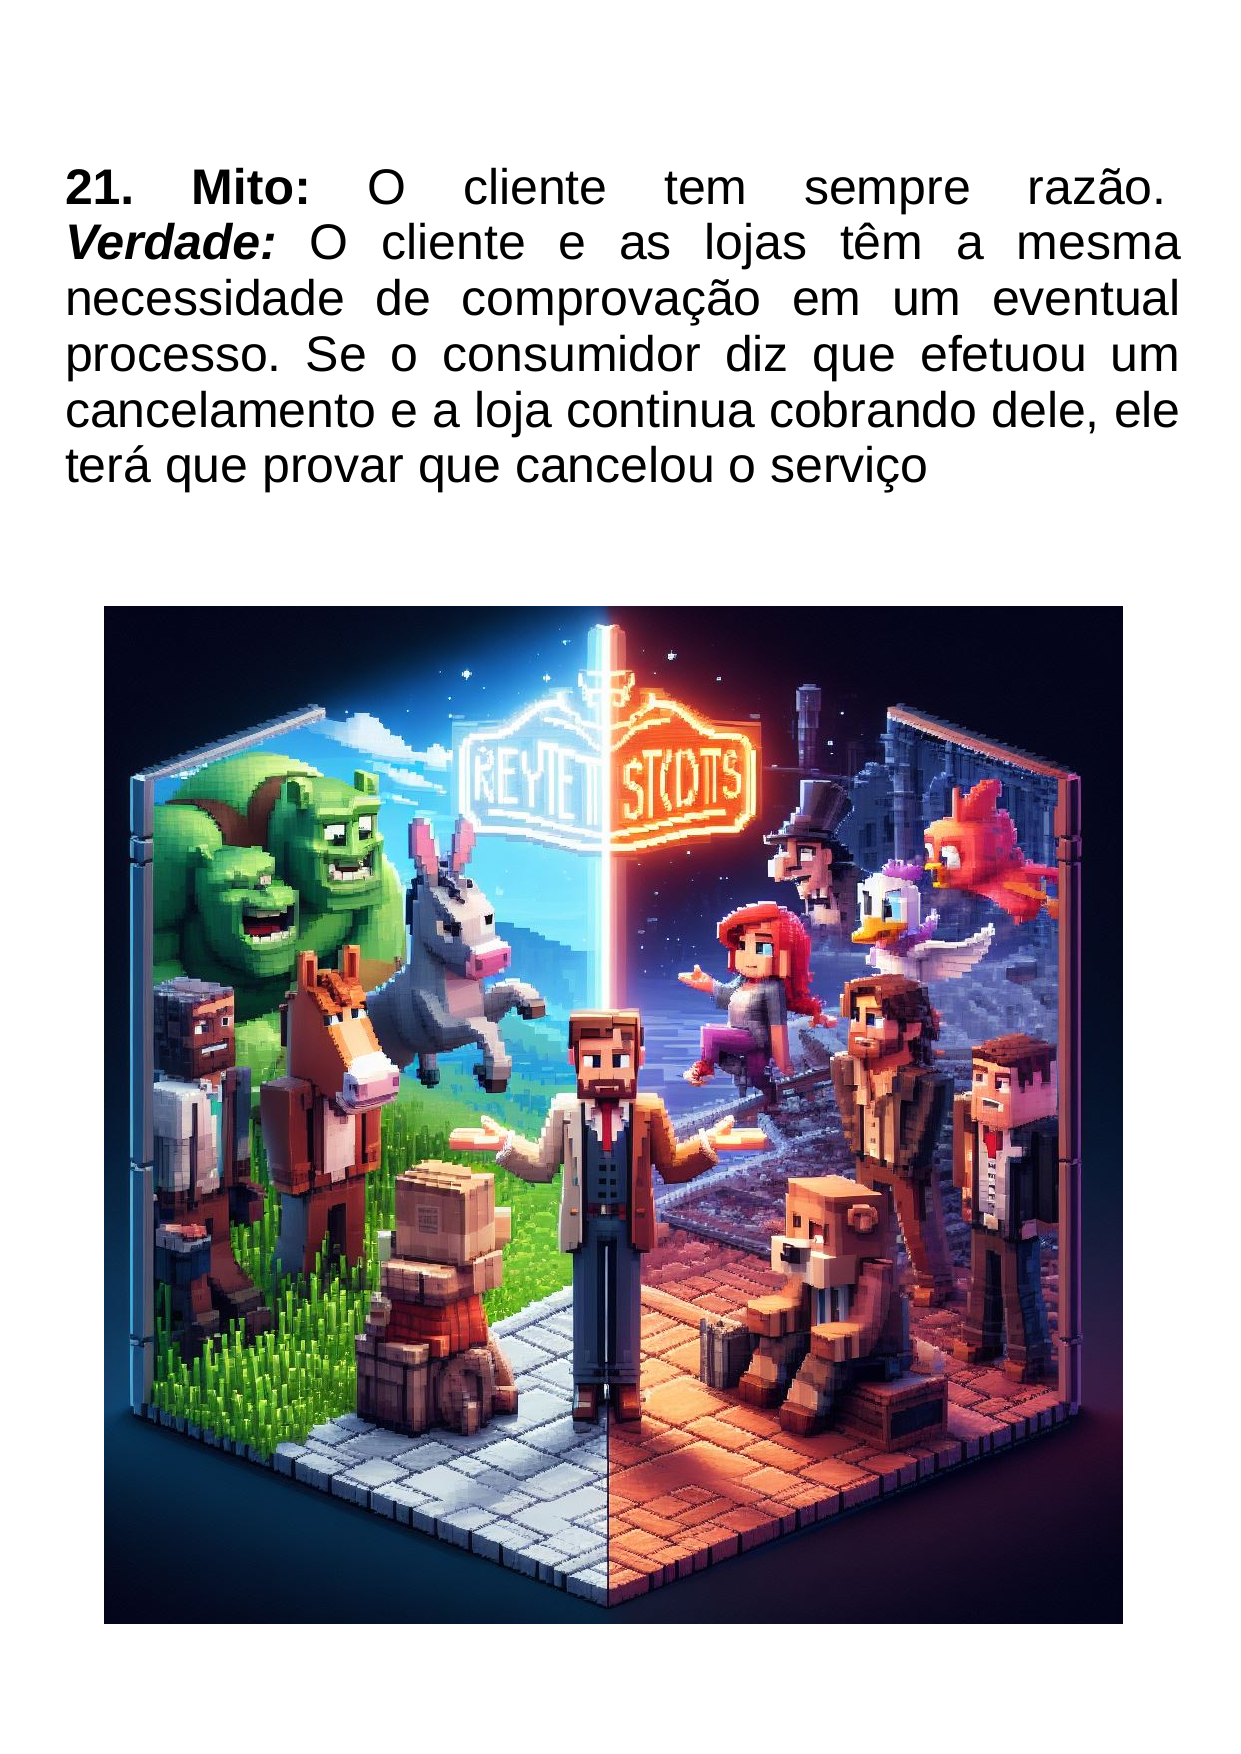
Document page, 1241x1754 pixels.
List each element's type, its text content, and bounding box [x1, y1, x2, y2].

picture [104, 606, 1123, 1625]
title 21. Mito: O cliente tem sempre razão. Verdade: O cliente e as lojas têm a mesma necessidade de comprovação em um eventual processo. Se o consumidor diz que efetuou um cancelamento e a loja continua cobrando dele, ele terá que provar que cancelou o serviço [65, 158, 1182, 494]
